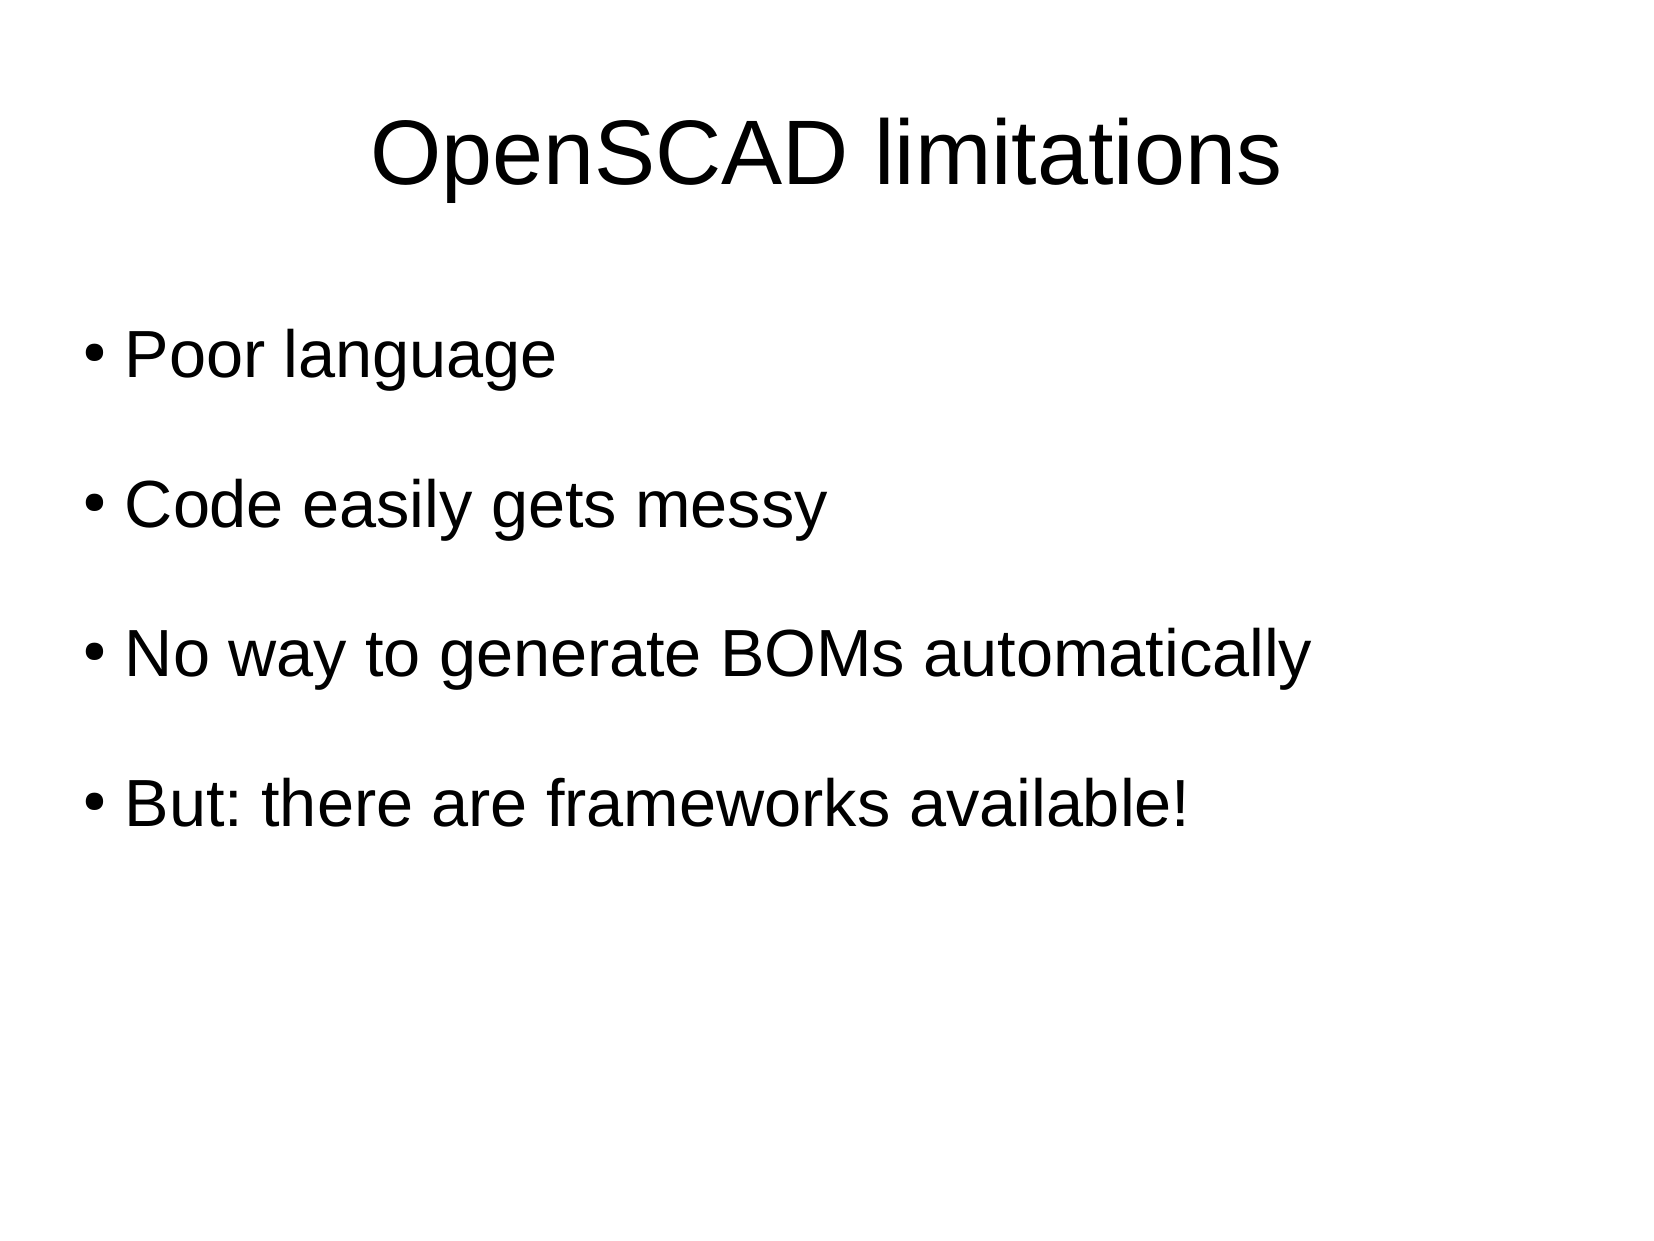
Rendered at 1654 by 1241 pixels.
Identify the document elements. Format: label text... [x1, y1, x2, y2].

subtitle Poor language Code easily gets messy No way to generate BOMs automatically But: there are frameworks available! [82, 188, 1571, 969]
title OpenSCAD limitations [82, 49, 1571, 188]
